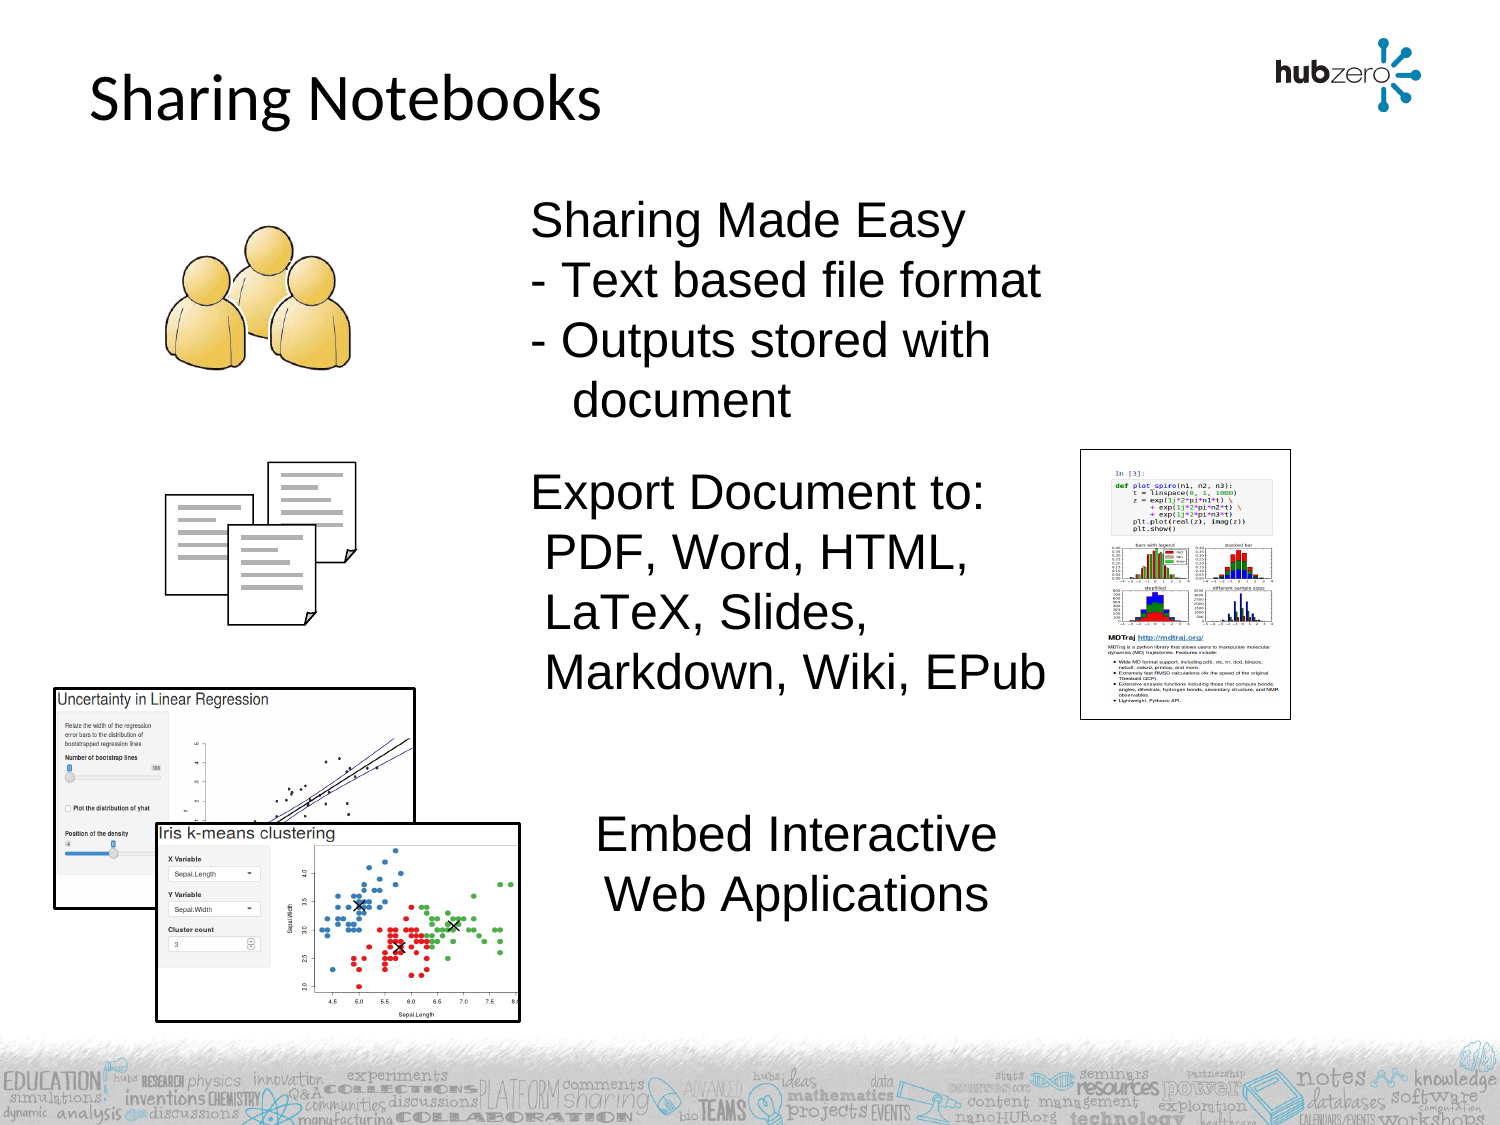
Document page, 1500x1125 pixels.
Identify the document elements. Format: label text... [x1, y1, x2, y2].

picture [158, 222, 356, 376]
picture [56, 690, 414, 908]
text_box [165, 462, 356, 625]
picture [1103, 631, 1281, 705]
title Sharing Notebooks [75, 44, 1425, 144]
picture [1272, 35, 1424, 44]
picture [0, 1034, 1500, 1125]
picture [1108, 470, 1275, 537]
text_box Embed Interactive Web Applications [580, 794, 1014, 930]
text_box Sharing Made Easy - Text based file format - Outputs stored with document [515, 179, 1051, 435]
text_box Export Document to: PDF, Word, HTML, LaTeX, Slides, Markdown, Wiki, EPub [515, 451, 1062, 707]
picture [158, 825, 519, 1021]
picture [1107, 541, 1278, 628]
